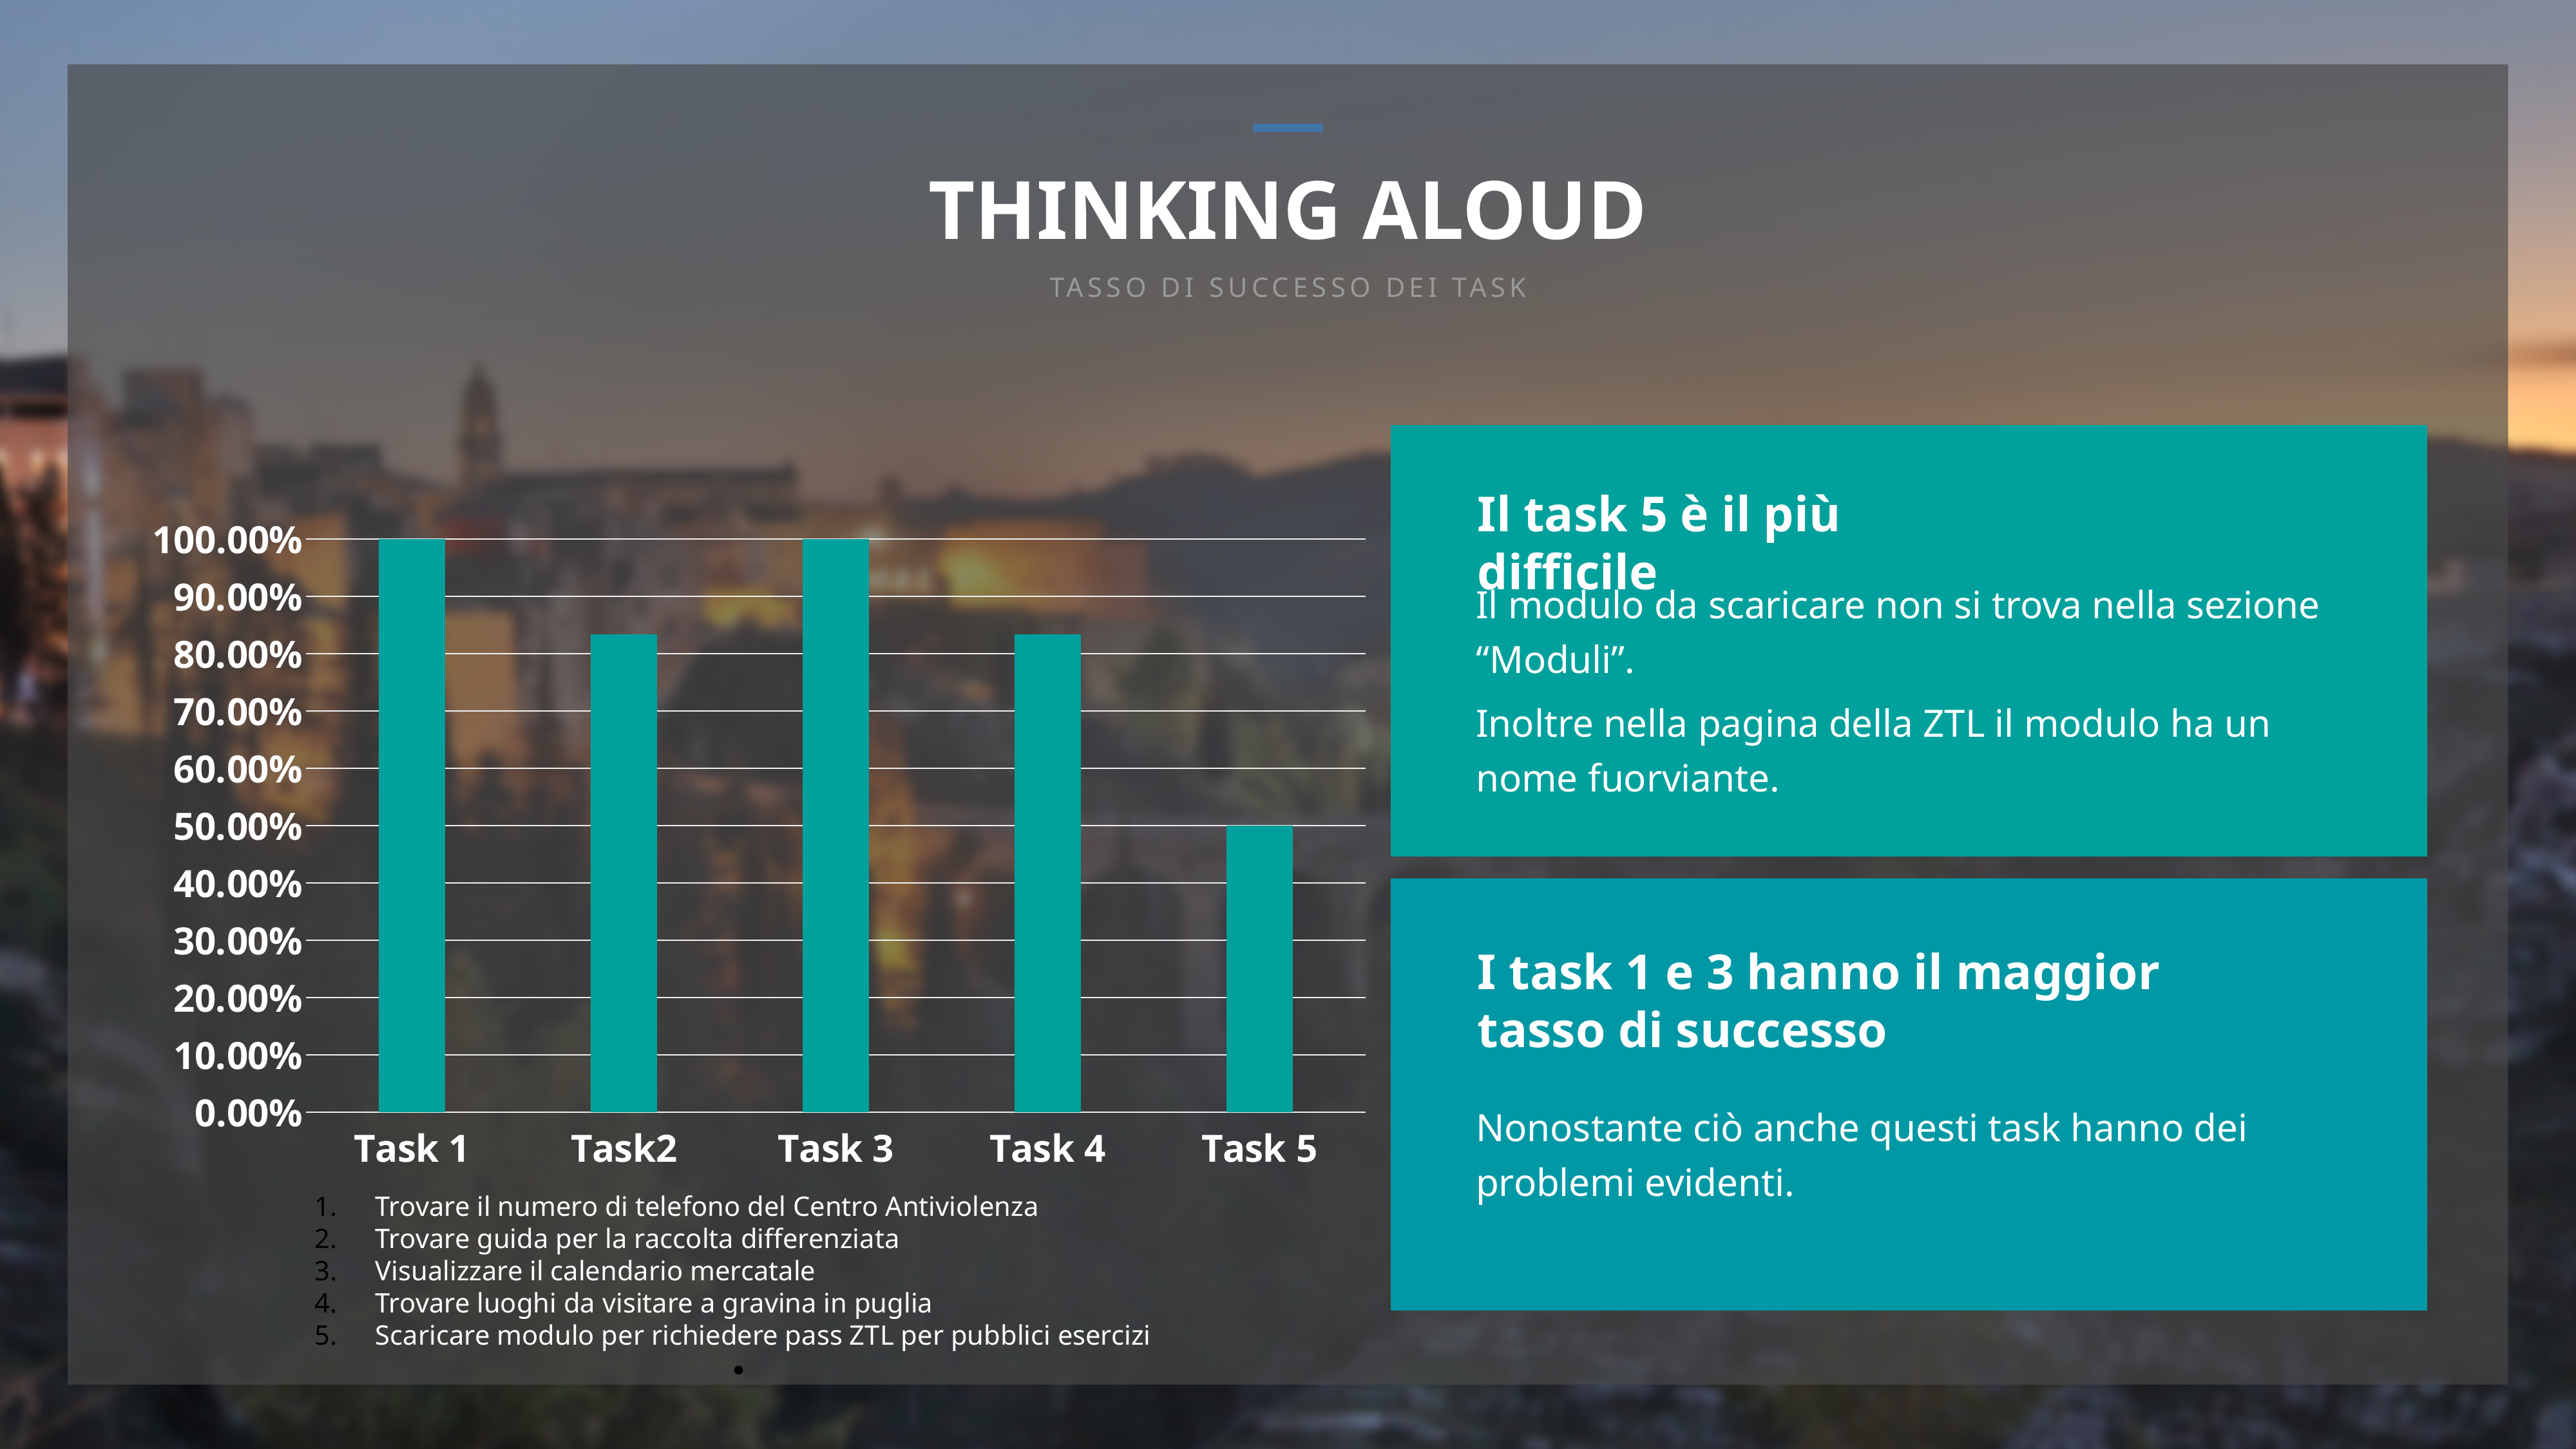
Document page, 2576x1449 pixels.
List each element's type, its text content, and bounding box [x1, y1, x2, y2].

picture [0, 0, 2576, 1449]
text_box TASSO DI SUCCESSO DEI TASK [1018, 265, 1558, 308]
text_box I task 1 e 3 hanno il maggior tasso di successo [1468, 936, 2251, 1062]
chart [127, 499, 1391, 1187]
text_box THINKING ALOUD [790, 153, 1786, 261]
text_box Il modulo da scaricare non si trova nella sezione “Moduli”. Inoltre nella pagina della ZTL il modulo ha un nome fuorviante. [1453, 560, 2365, 810]
text_box Trovare il numero di telefono del Centro Antiviolenza Trovare guida per la raccolta differenziata Visualizzare il calendario mercatale Trovare luoghi da visitare a gravina in puglia Scaricare modulo per richiedere pass ZTL per pubblici esercizi [305, 1184, 1607, 1394]
text_box Il task 5 è il più difficile [1468, 478, 2016, 560]
text_box [68, 64, 2508, 1385]
text_box Nonostante ciò anche questi task hanno dei problemi evidenti. [1453, 1082, 2365, 1212]
